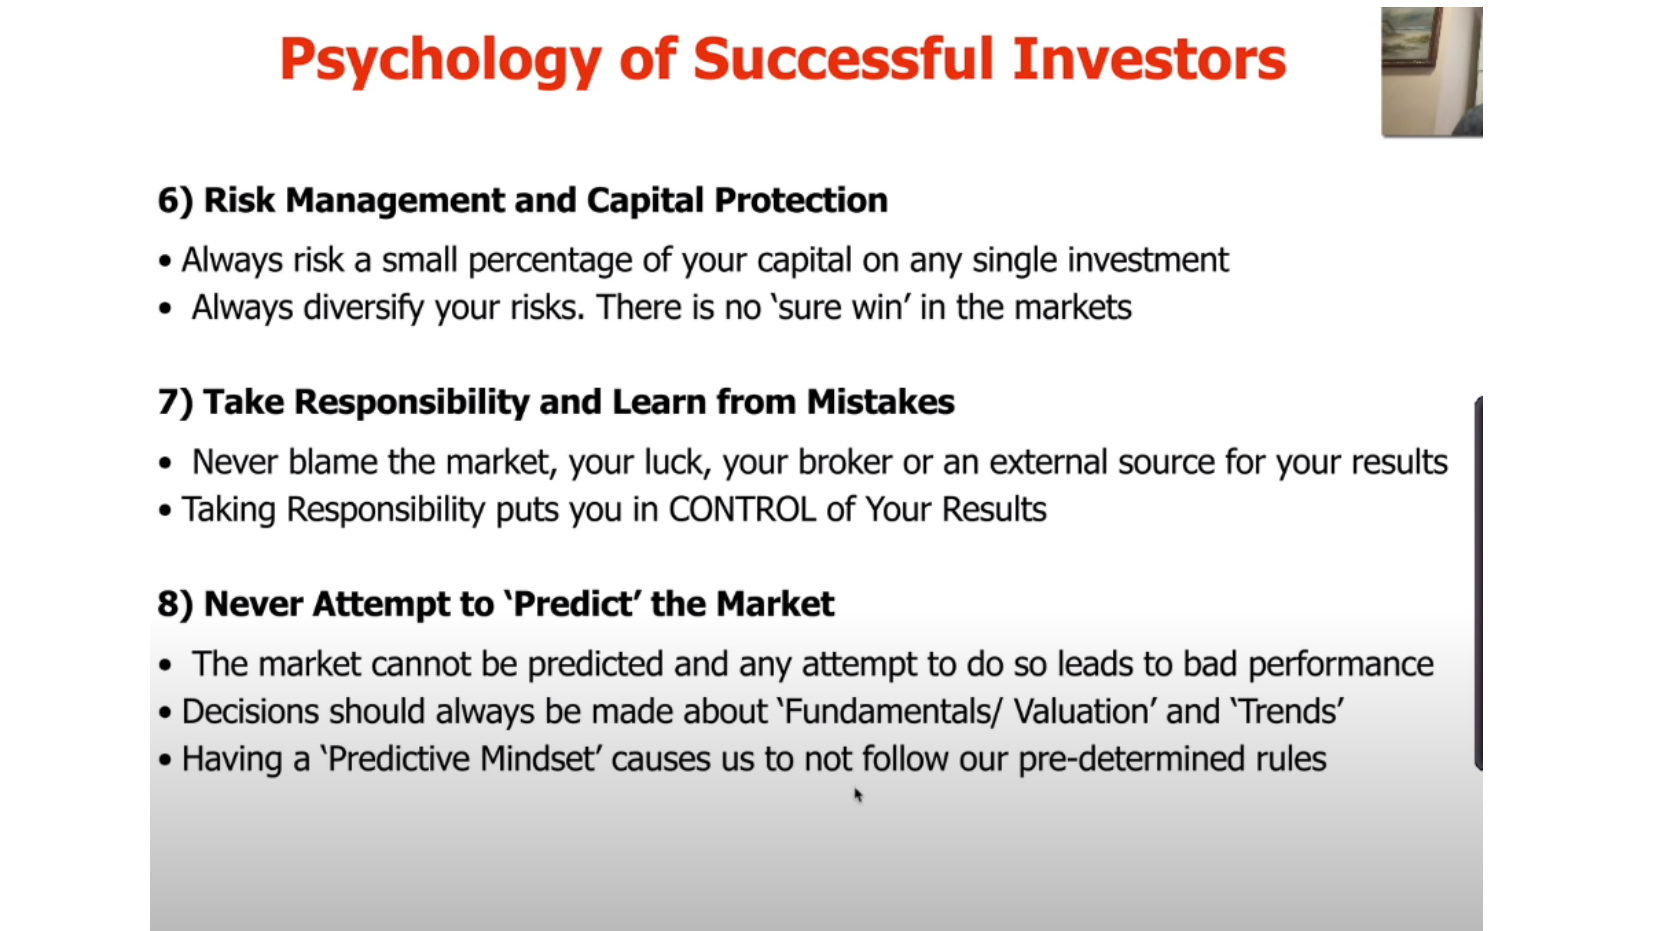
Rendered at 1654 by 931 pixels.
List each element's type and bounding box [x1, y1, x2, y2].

picture [150, 7, 1483, 931]
